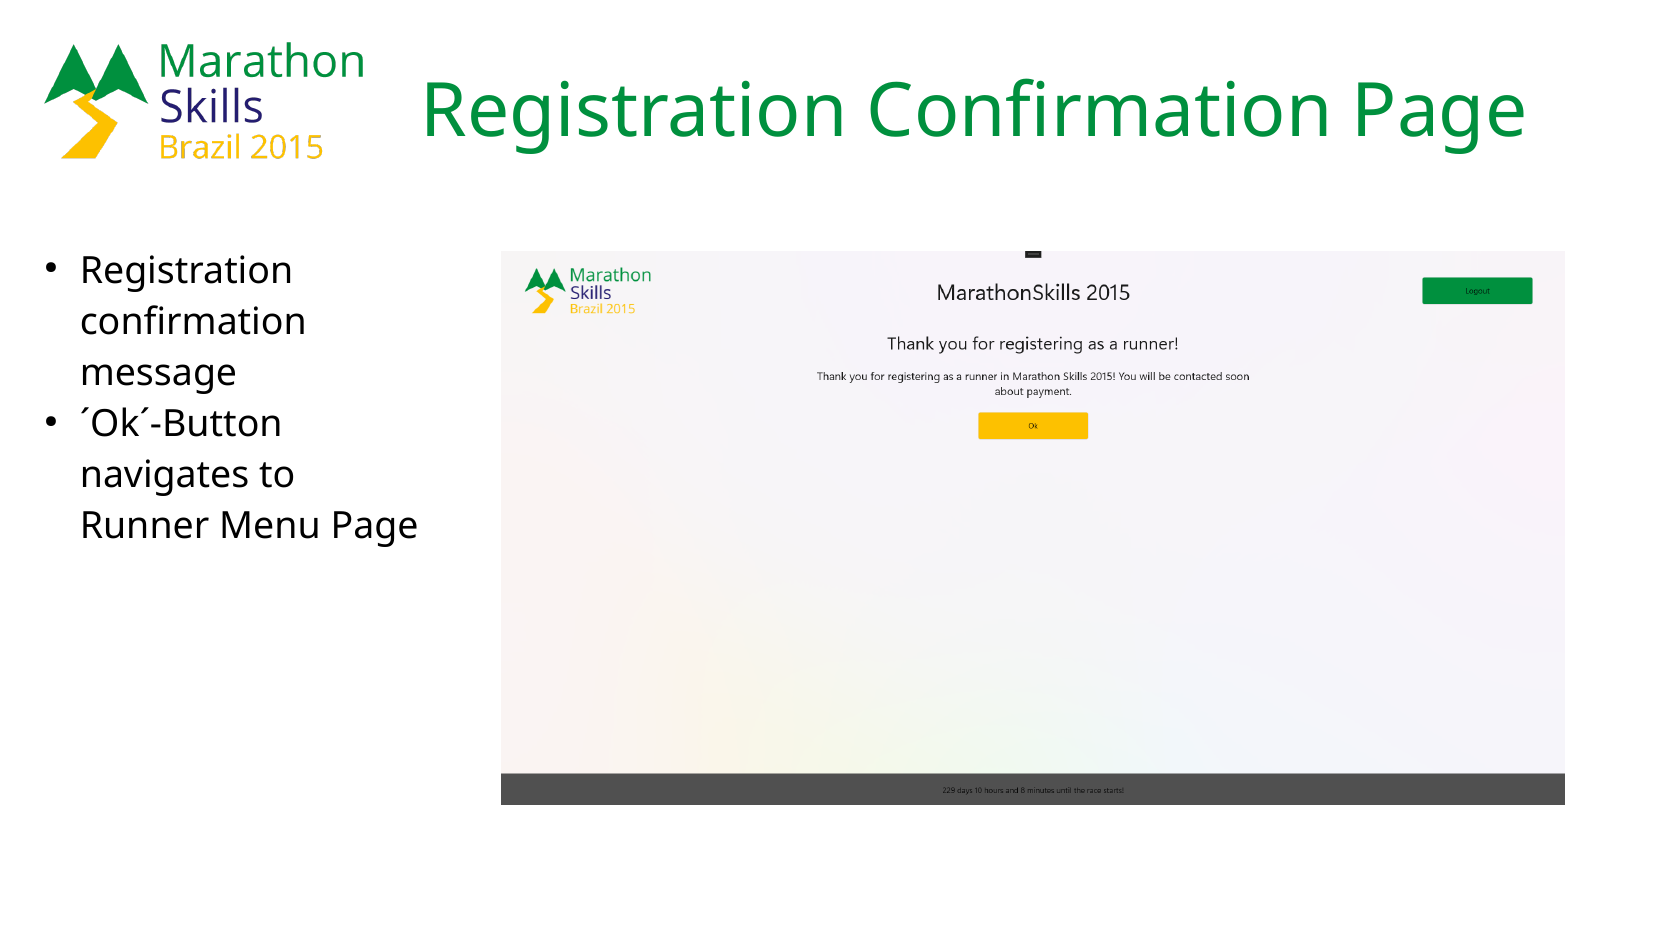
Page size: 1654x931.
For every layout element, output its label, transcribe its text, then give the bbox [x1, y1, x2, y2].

picture [501, 251, 1565, 805]
title Registration Confirmation Page [413, 1, 1536, 213]
text_box Registration confirmation message ´Ok´-Button navigates to Runner Menu Page [29, 236, 443, 827]
picture [29, 29, 384, 173]
